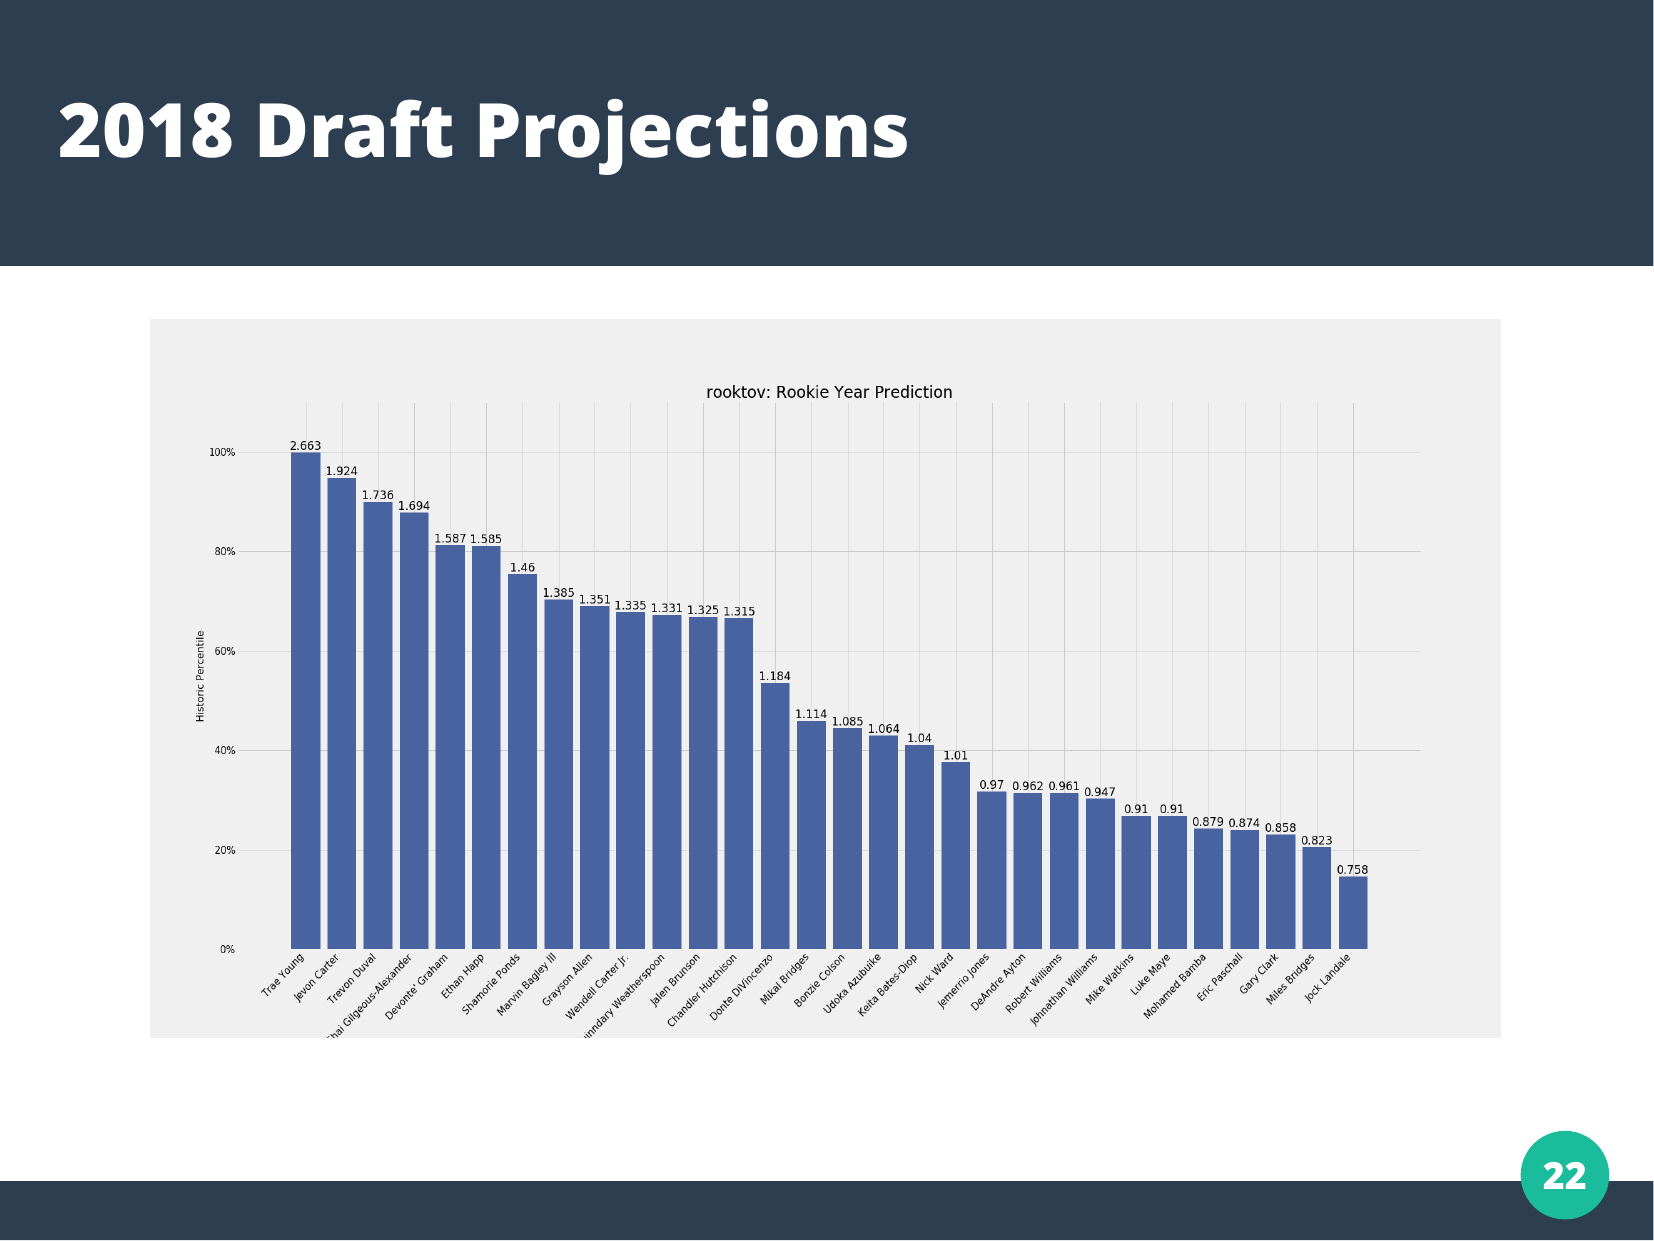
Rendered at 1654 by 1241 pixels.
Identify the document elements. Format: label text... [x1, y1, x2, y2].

title 2018 Draft Projections [58, 49, 1595, 207]
picture [150, 319, 1501, 1039]
